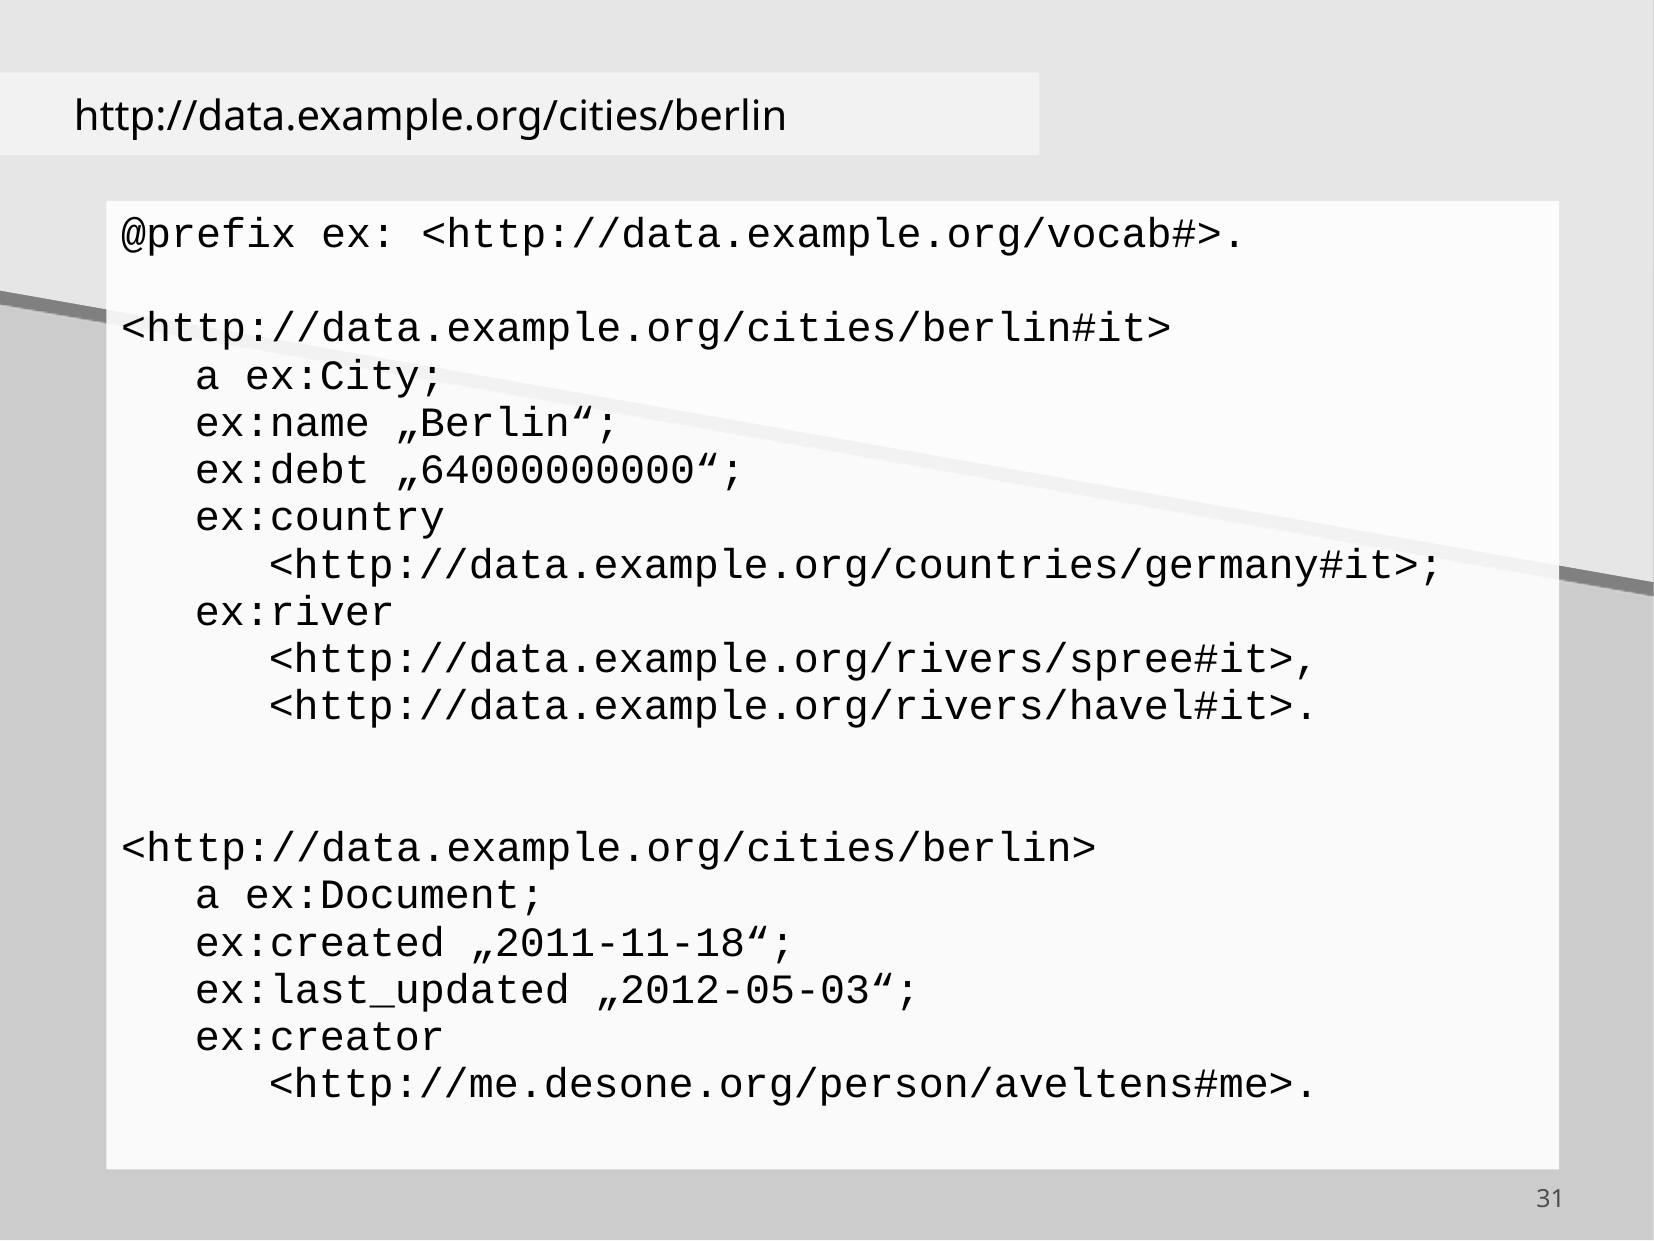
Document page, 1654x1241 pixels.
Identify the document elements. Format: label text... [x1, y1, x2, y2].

text_box @prefix ex: <http://data.example.org/vocab#>. <http://data.example.org/cities/berlin#it> a ex:City; ex:name „Berlin“; ex:debt „64000000000“; ex:country <http://data.example.org/countries/germany#it>; ex:river <http://data.example.org/rivers/spree#it>, <http://data.example.org/rivers/havel#it>. <http://data.example.org/cities/berlin> a ex:Document; ex:created „2011-11-18“; ex:last_updated „2012-05-03“; ex:creator <http://me.desone.org/person/aveltens#me>. [106, 200, 1560, 1170]
text_box http://data.example.org/cities/berlin [59, 78, 1040, 178]
text_box [0, 72, 1040, 156]
